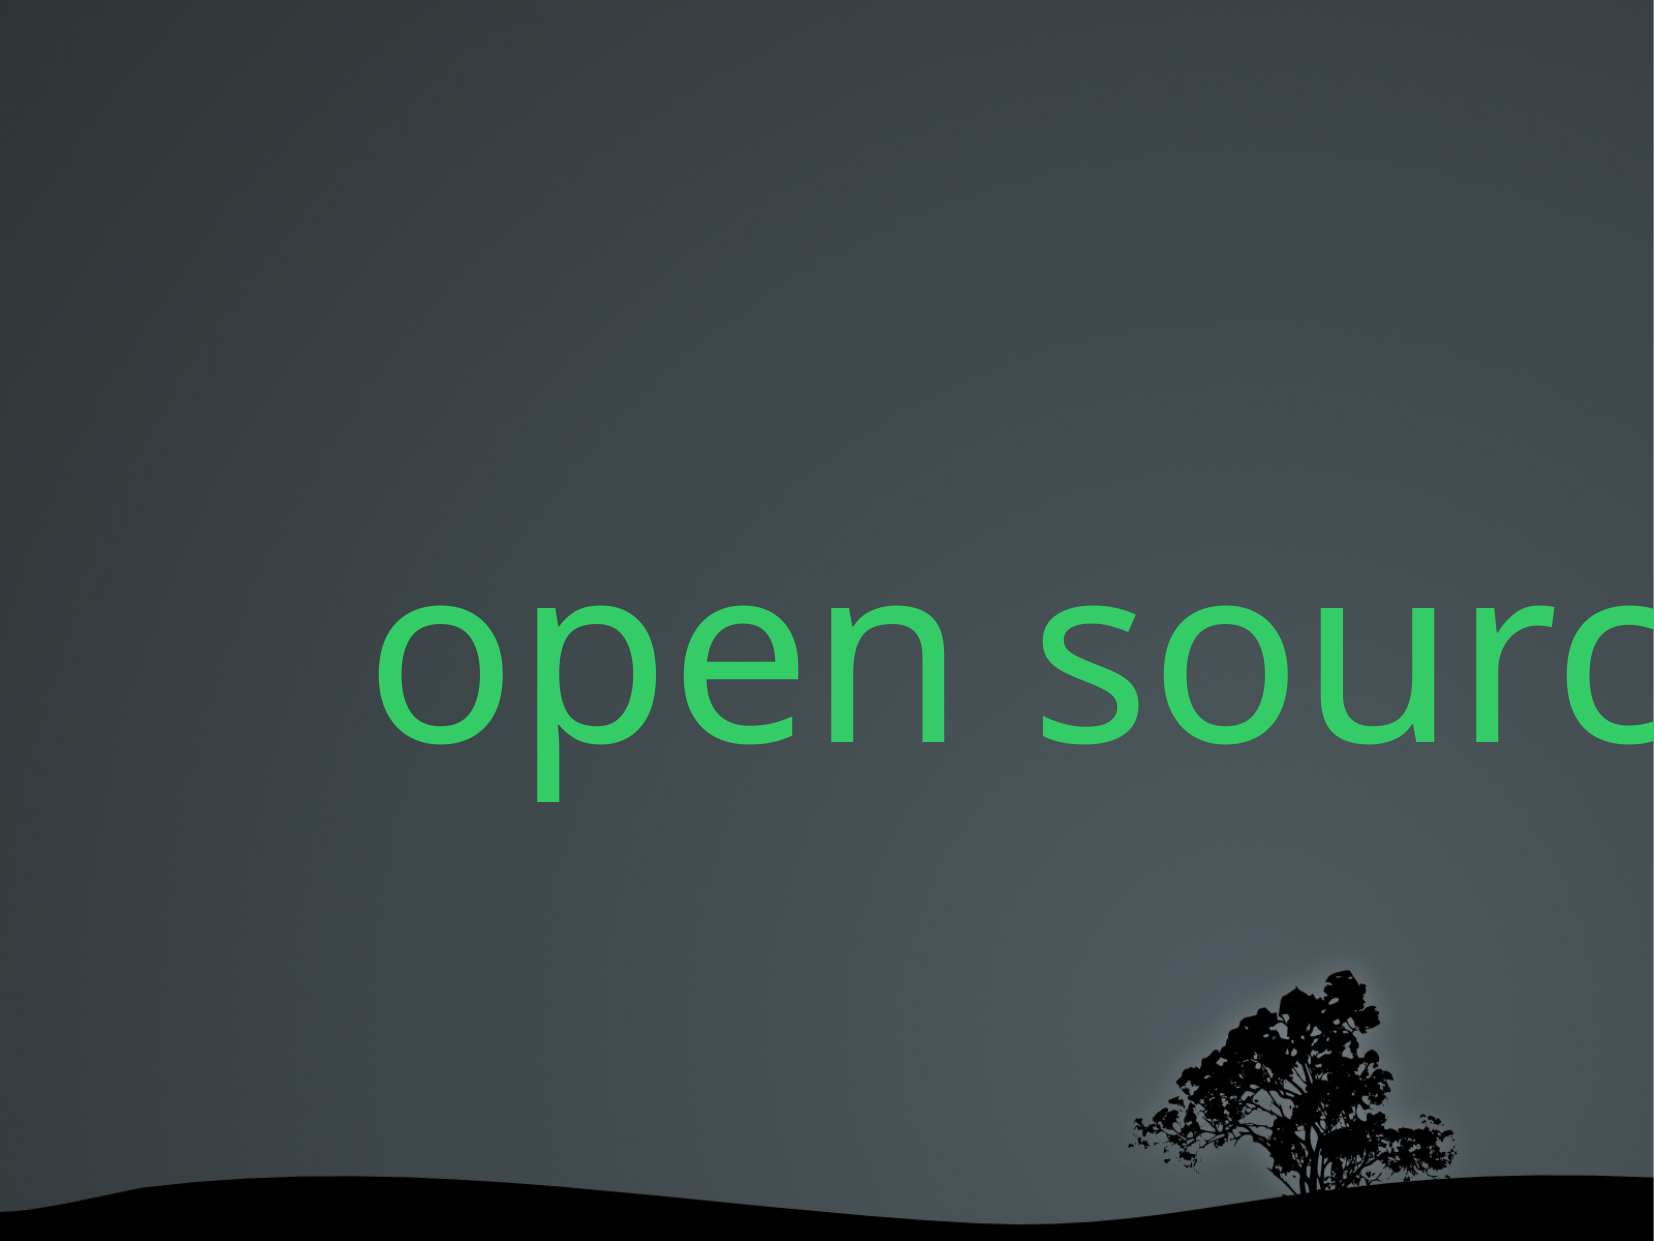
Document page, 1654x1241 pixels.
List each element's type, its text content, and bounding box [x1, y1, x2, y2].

picture [0, 0, 1654, 1241]
text_box open source [350, 468, 1303, 773]
picture [1590, 625, 1654, 725]
